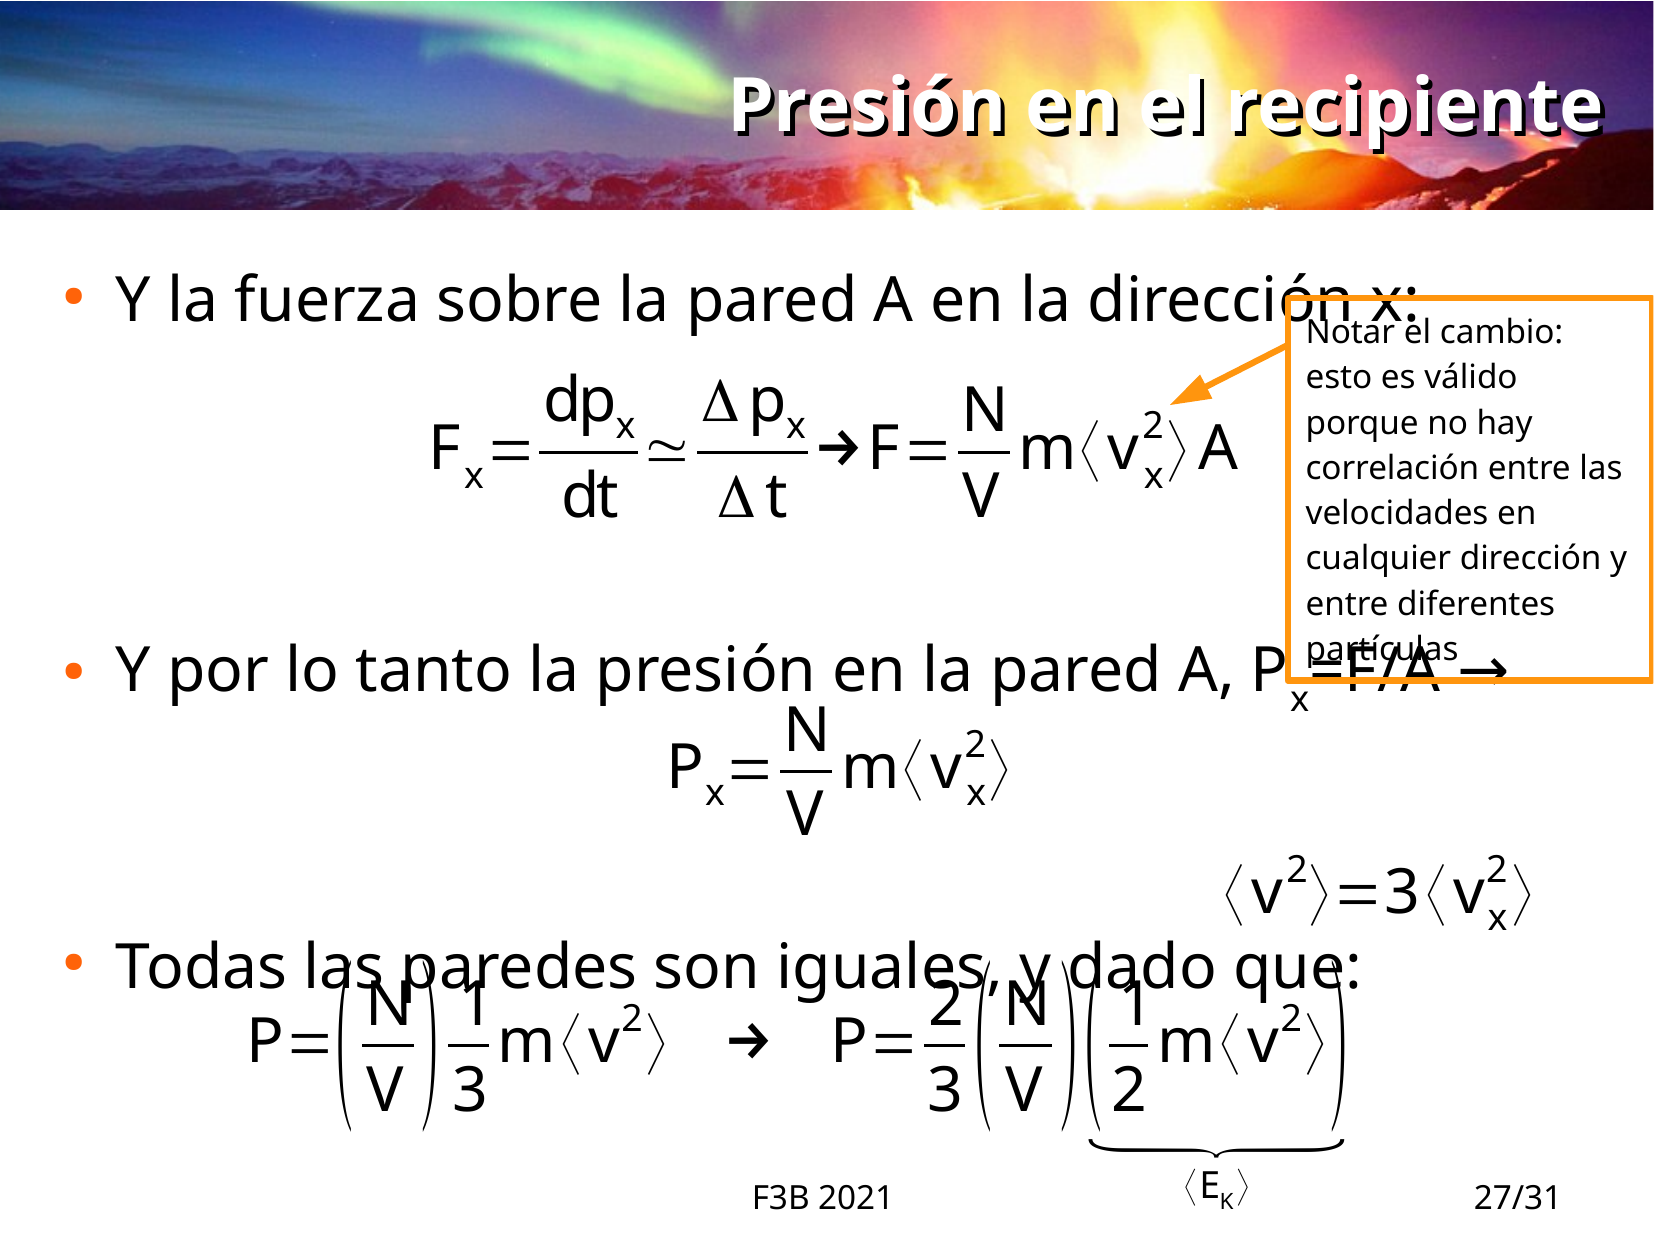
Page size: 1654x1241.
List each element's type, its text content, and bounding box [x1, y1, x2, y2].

text_box Notar el cambio: esto es válido porque no hay correlación entre las velocidades en cualquier dirección y entre diferentes partículas [1287, 297, 1653, 627]
list Y la fuerza sobre la pared A en la dirección x: Y por lo tanto la presión en la pared A, Px=F/A → Todas las paredes son iguales, y dado que: [45, 255, 1606, 1156]
chart [660, 690, 1018, 852]
title Presión en el recipiente [45, 15, 1606, 191]
chart [240, 956, 1357, 1216]
chart [421, 360, 1246, 533]
list Y la fuerza sobre la pared A en la dirección x: Y por lo tanto la presión en la pared A, Px=F/A → Todas las paredes son iguales, y dado que: [1291, 627, 1606, 677]
picture [0, 1, 1654, 210]
chart [1217, 846, 1540, 941]
